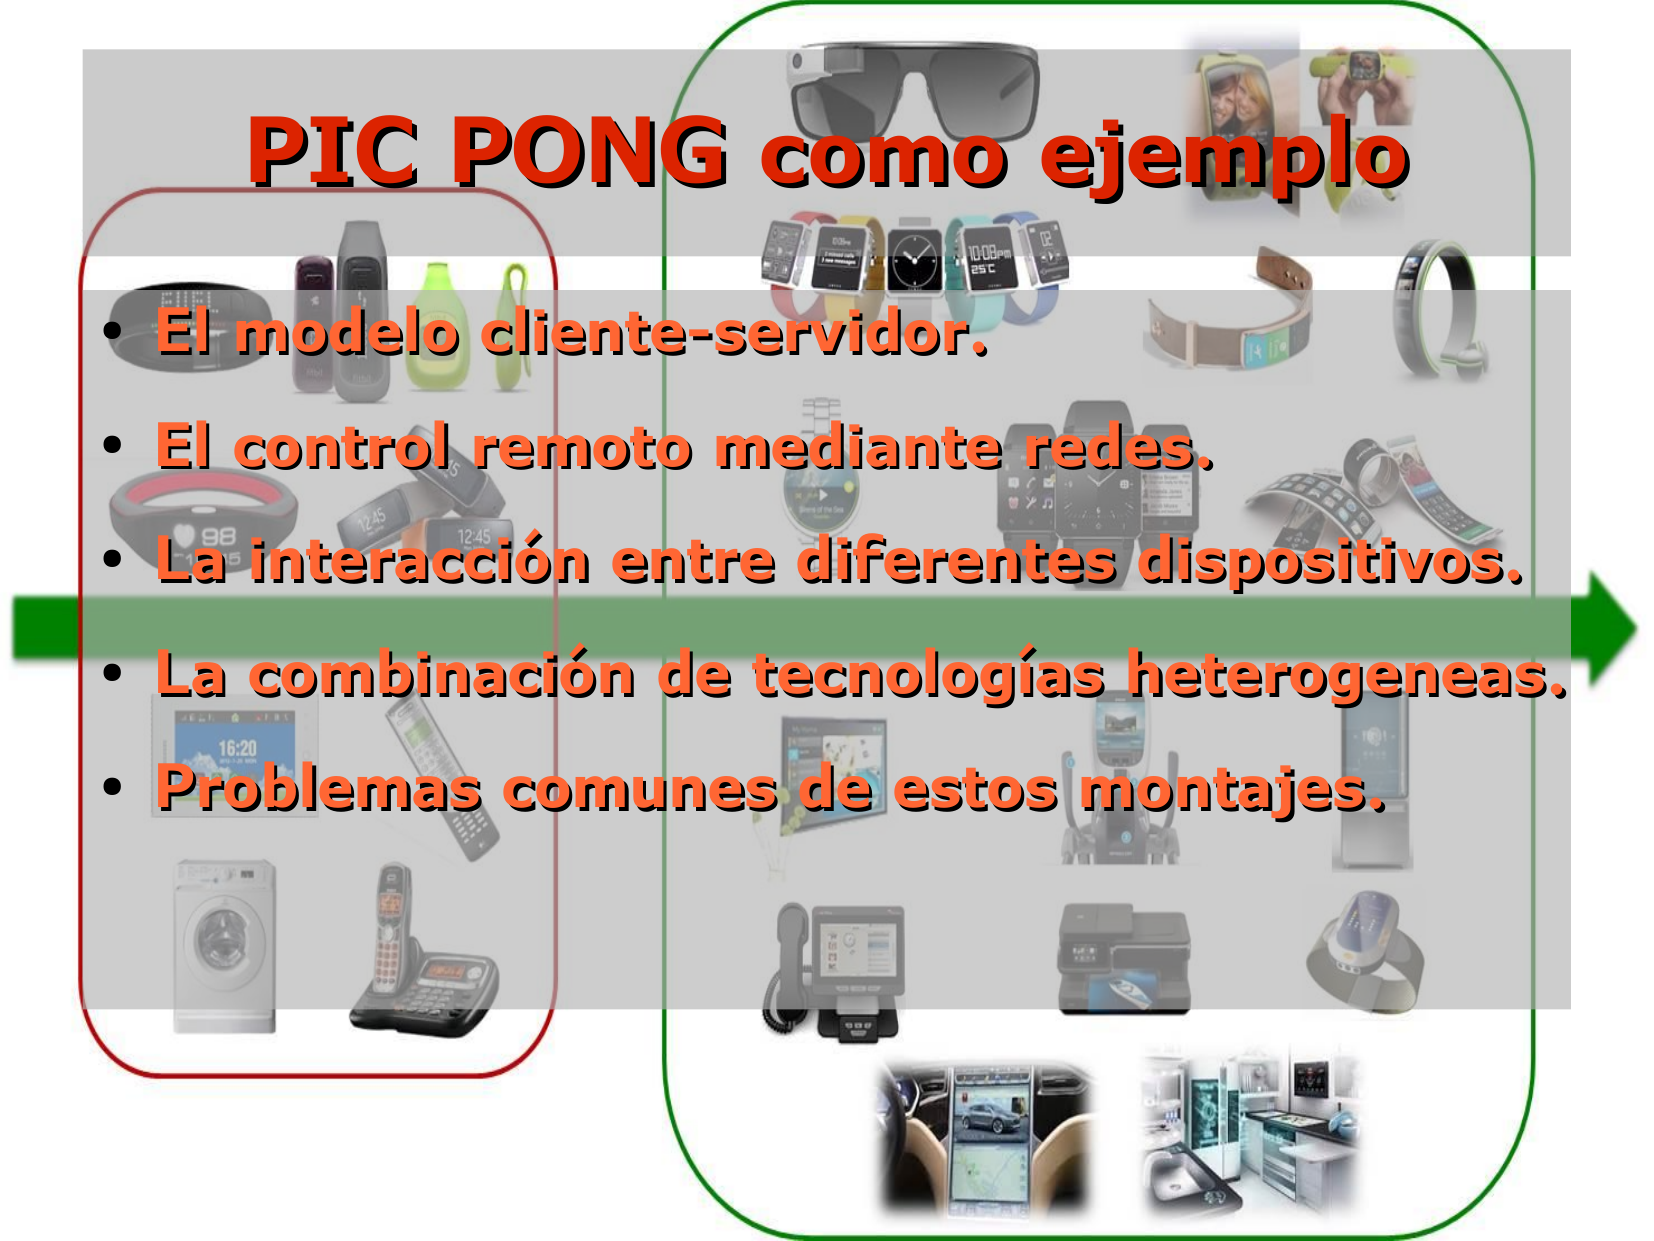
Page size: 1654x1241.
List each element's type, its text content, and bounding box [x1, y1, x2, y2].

list El modelo cliente-servidor. El control remoto mediante redes. La interacción entre diferentes dispositivos. La combinación de tecnologías heterogeneas. Problemas comunes de estos montajes. [82, 290, 1571, 1010]
picture [0, 0, 1654, 1241]
title PIC PONG como ejemplo [82, 49, 1571, 257]
